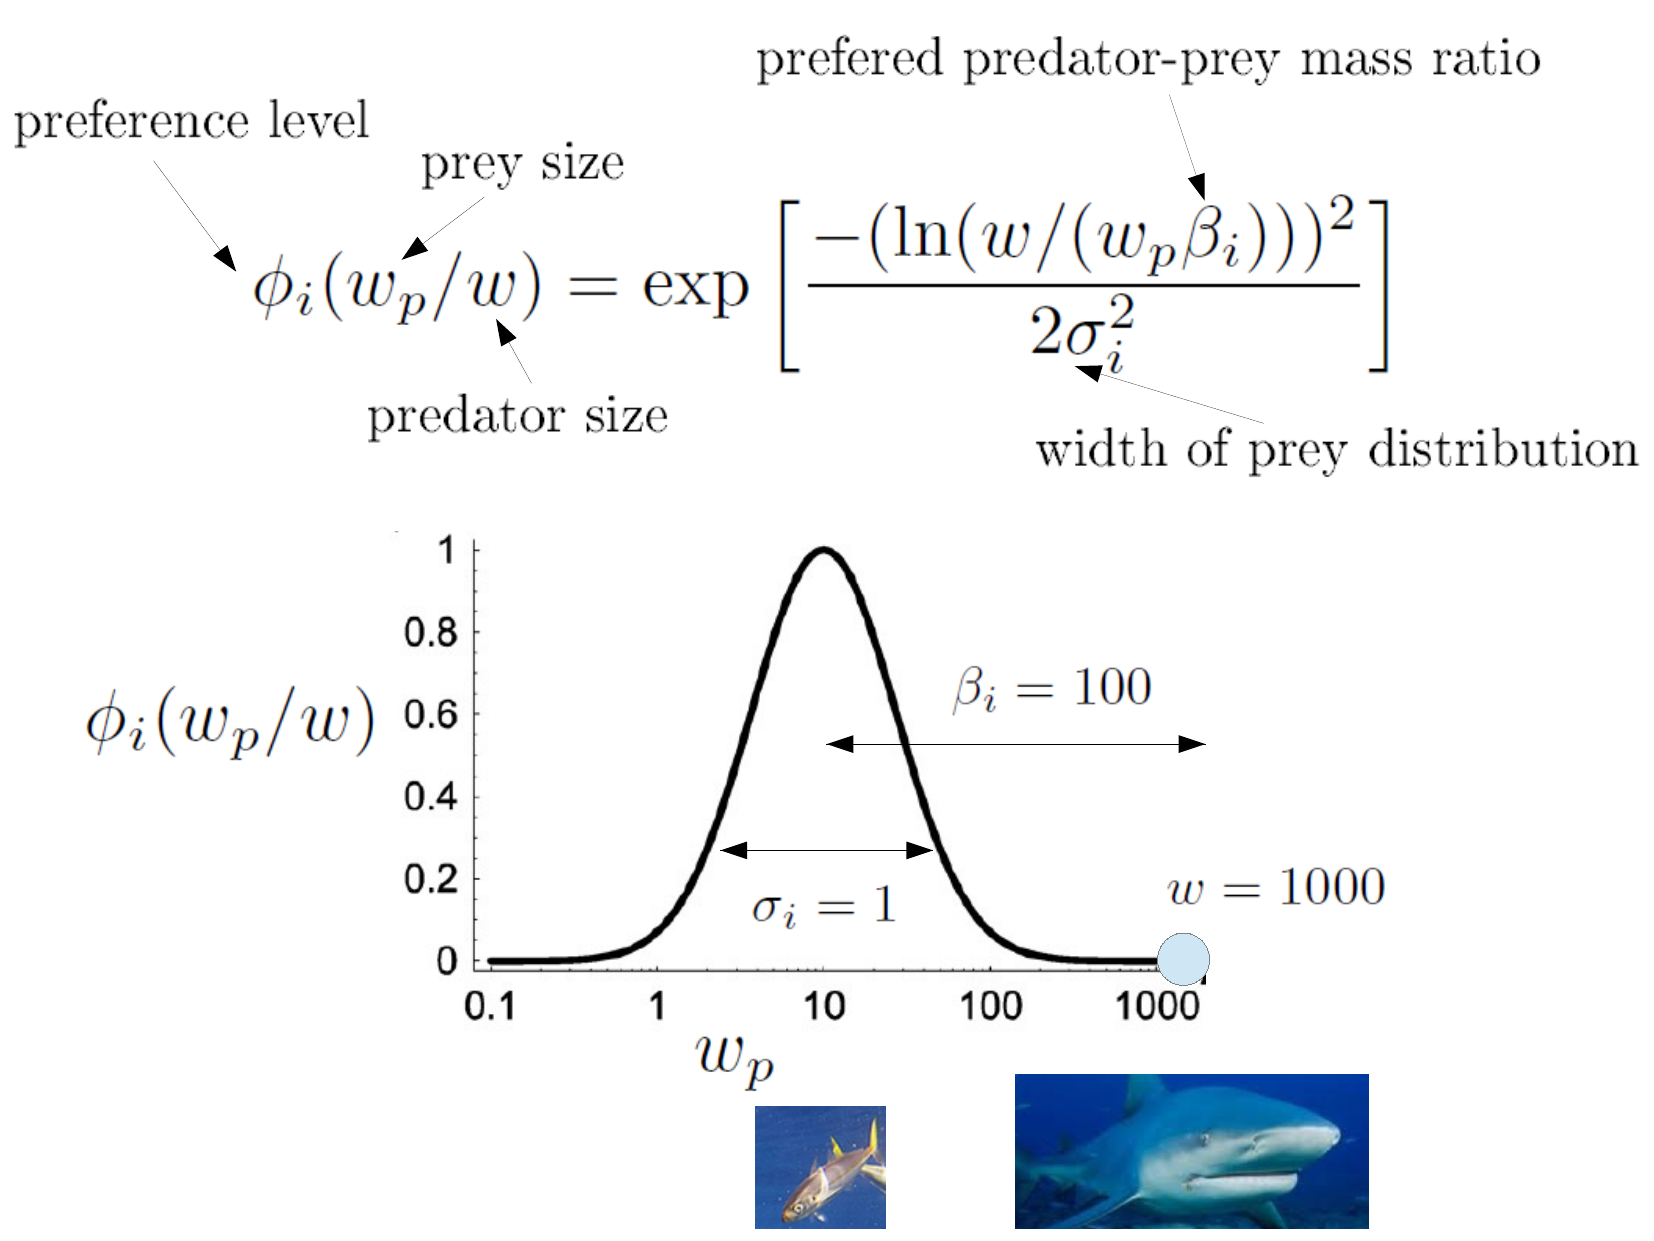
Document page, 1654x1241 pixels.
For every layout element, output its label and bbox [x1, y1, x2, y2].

text_box [1157, 933, 1210, 986]
picture [236, 129, 1404, 449]
picture [755, 1106, 886, 1229]
picture [1027, 423, 1654, 485]
picture [1, 82, 378, 161]
picture [1015, 1074, 1369, 1229]
picture [389, 531, 1399, 1099]
picture [1158, 1201, 1166, 1208]
picture [1170, 1224, 1194, 1229]
picture [742, 24, 1548, 95]
picture [70, 661, 384, 776]
